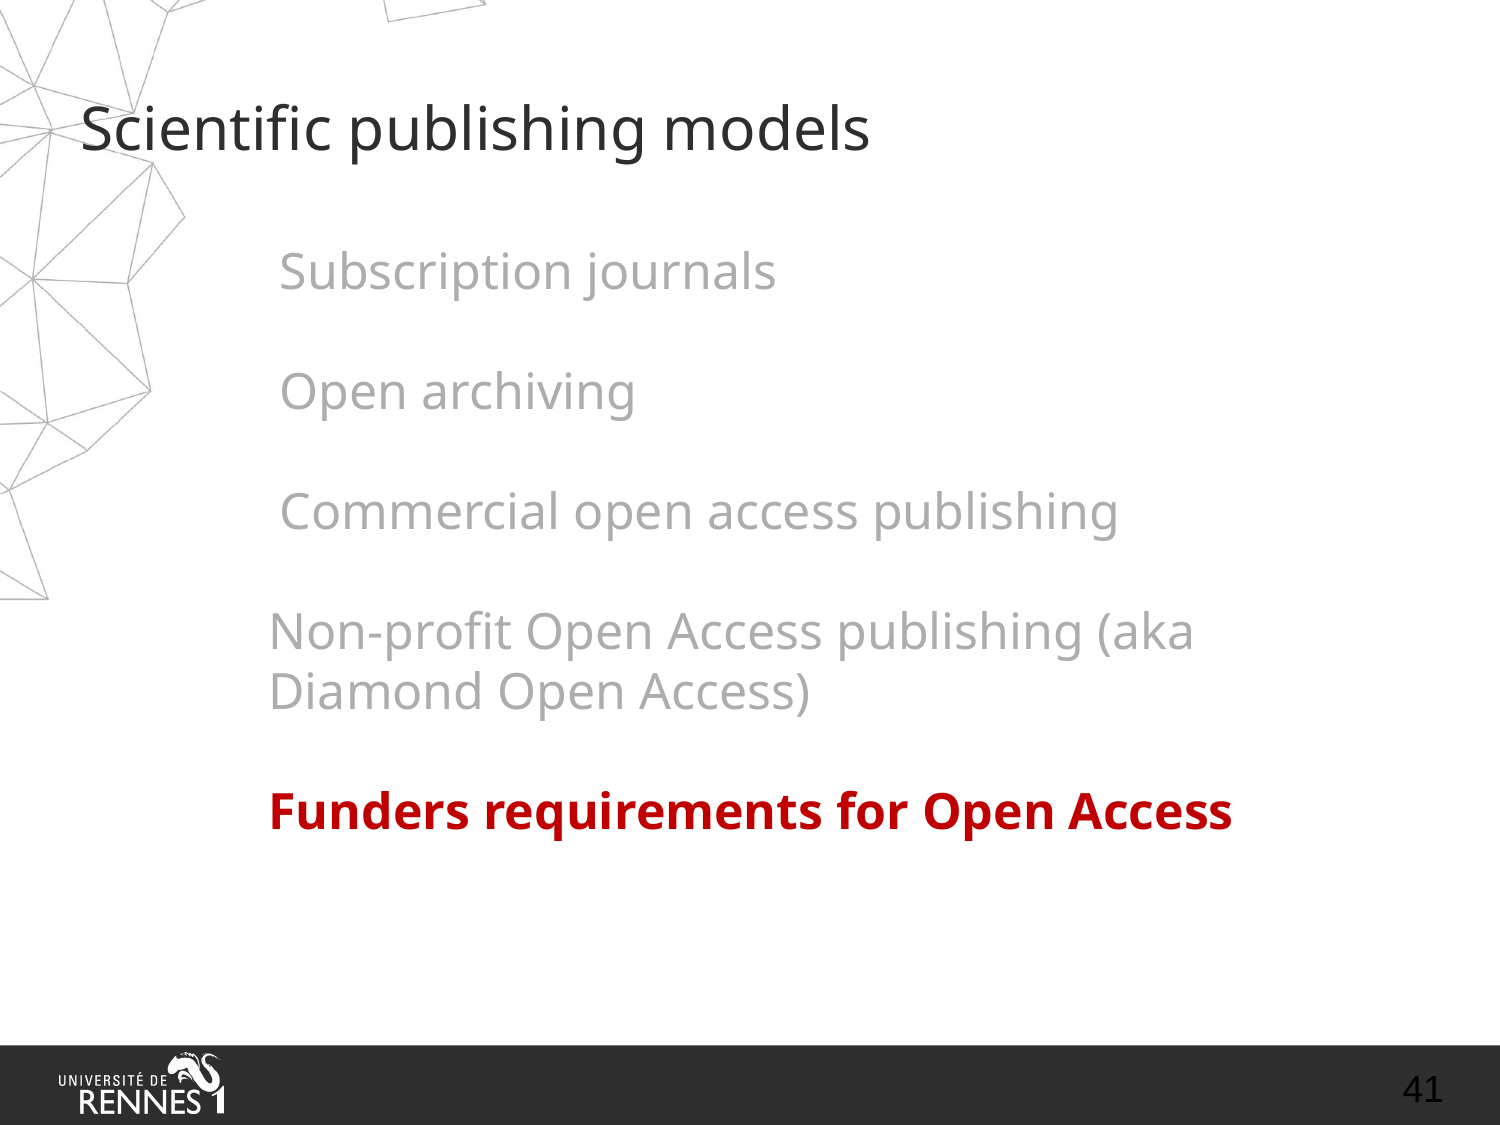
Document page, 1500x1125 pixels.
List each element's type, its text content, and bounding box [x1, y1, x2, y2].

text_box Subscription journals Open archiving Commercial open access publishing Non-profit Open Access publishing (aka Diamond Open Access) Funders requirements for Open Access [253, 231, 1365, 528]
picture [59, 1052, 224, 1114]
picture [0, 0, 1500, 1045]
text_box <number> [1257, 1057, 1459, 1118]
text_box Scientific publishing models [65, 82, 1471, 212]
